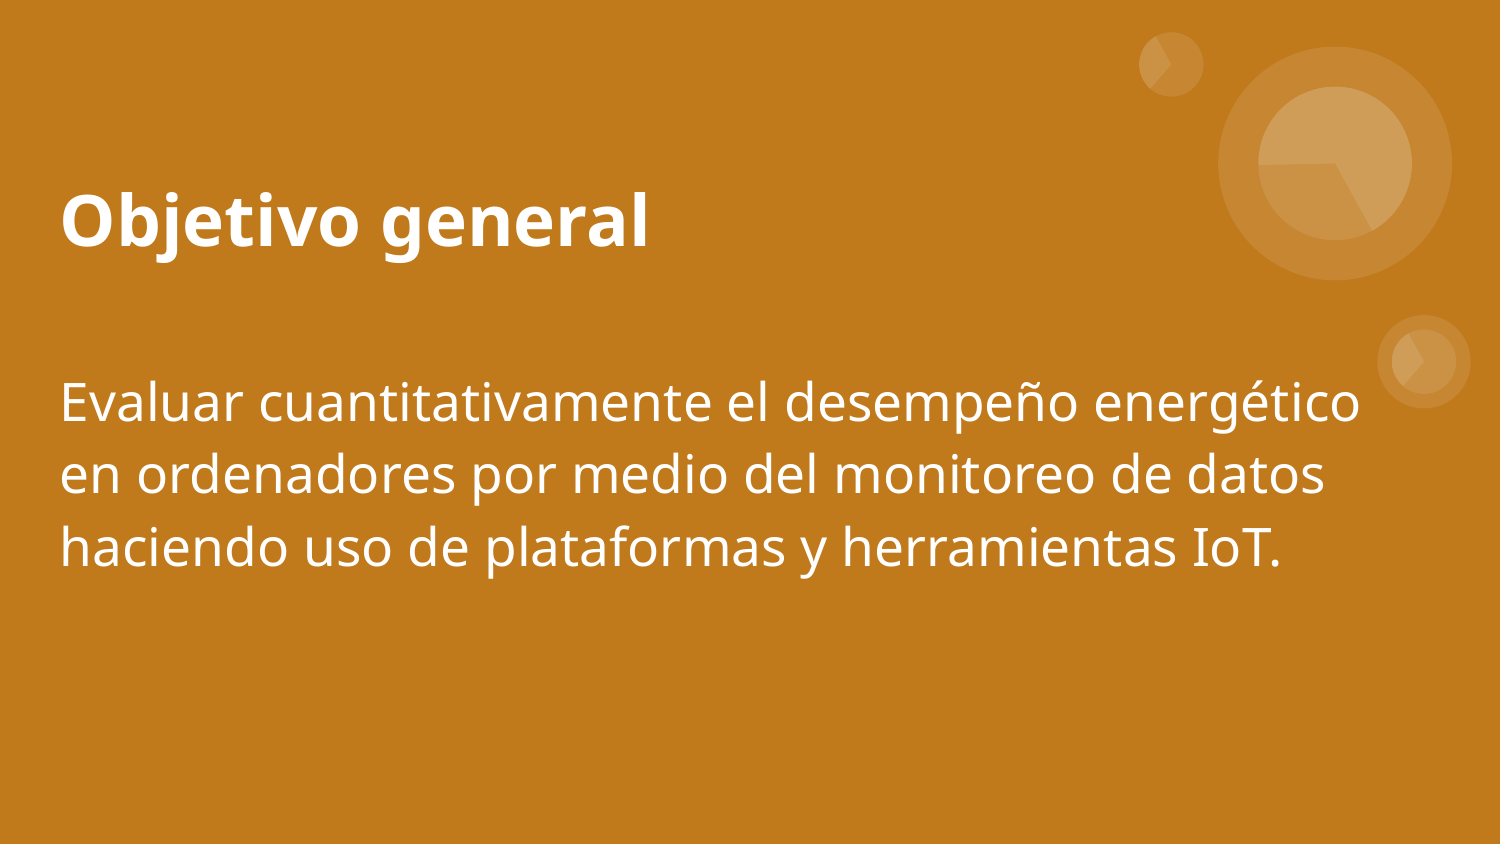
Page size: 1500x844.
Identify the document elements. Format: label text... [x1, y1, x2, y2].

title Objetivo general Evaluar cuantitativamente el desempeño energético en ordenadores por medio del monitoreo de datos haciendo uso de plataformas y herramientas IoT. [44, 125, 1428, 773]
